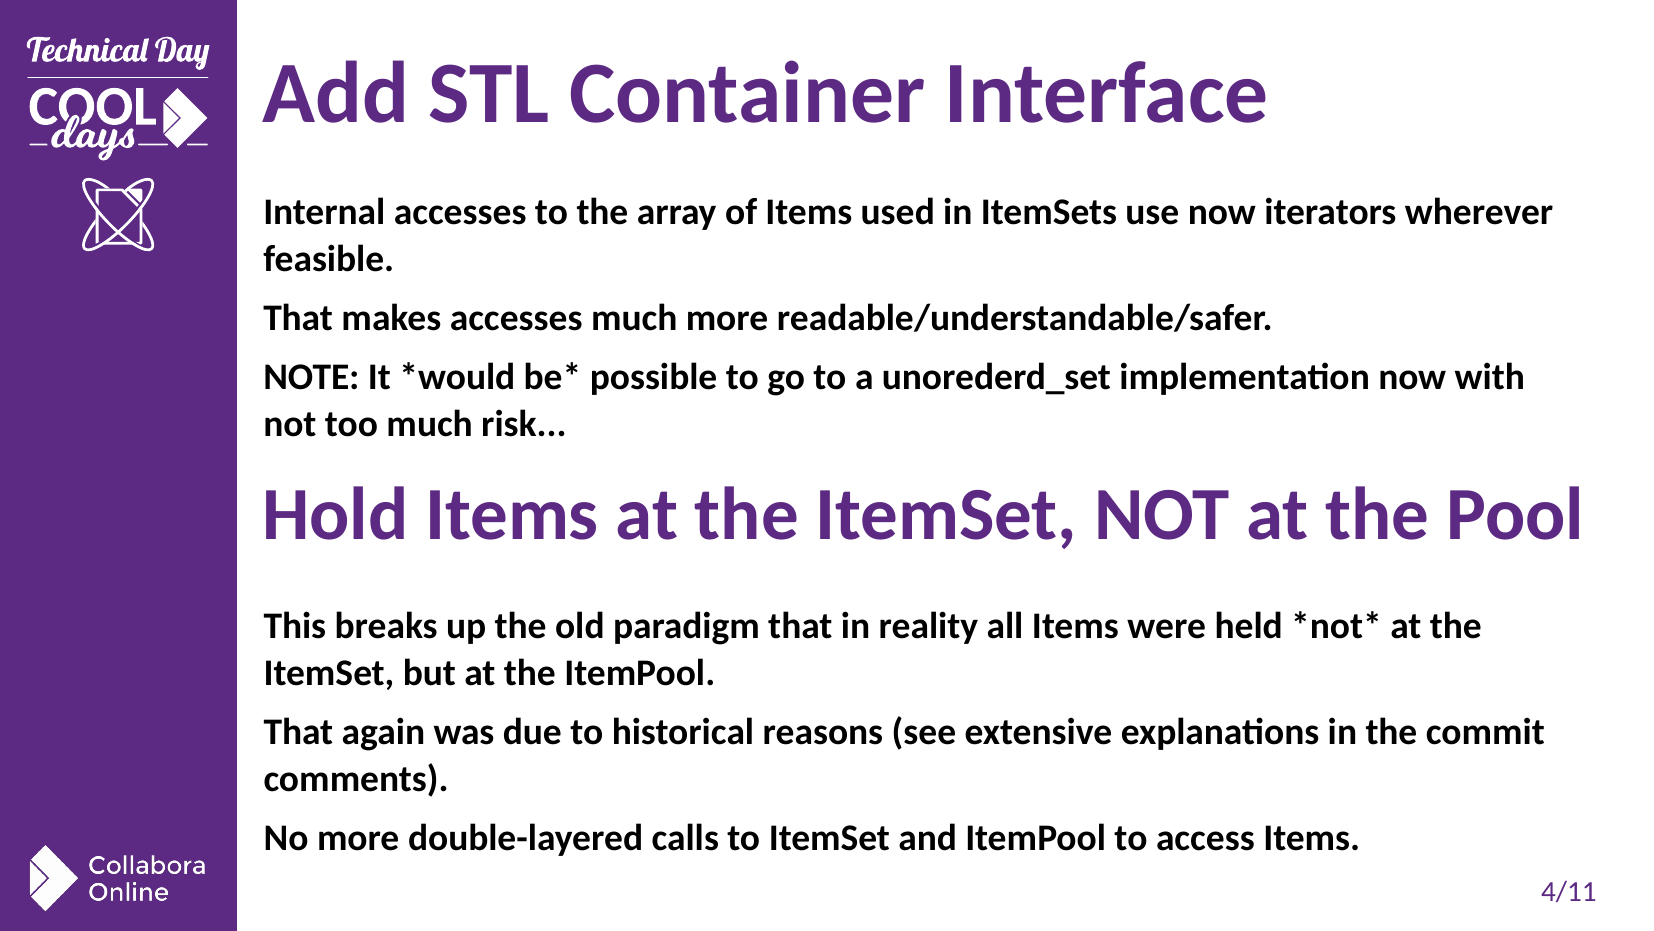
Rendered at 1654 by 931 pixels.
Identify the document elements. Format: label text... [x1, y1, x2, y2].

picture [25, 840, 209, 916]
list This breaks up the old paradigm that in reality all Items were held *not* at the ItemSet, but at the ItemPool. That again was due to historical reasons (see extensive explanations in the commit comments). No more double-layered calls to ItemSet and ItemPool to access Items. [263, 600, 1586, 861]
title Add STL Container Interface [262, 13, 1647, 145]
title Hold Items at the ItemSet, NOT at the Pool [262, 427, 1647, 559]
list Internal accesses to the array of Items used in ItemSets use now iterators wherever feasible. That makes accesses much more readable/understandable/safer. NOTE: It *would be* possible to go to a unorederd_set implementation now with not too much risk... [263, 187, 1586, 427]
